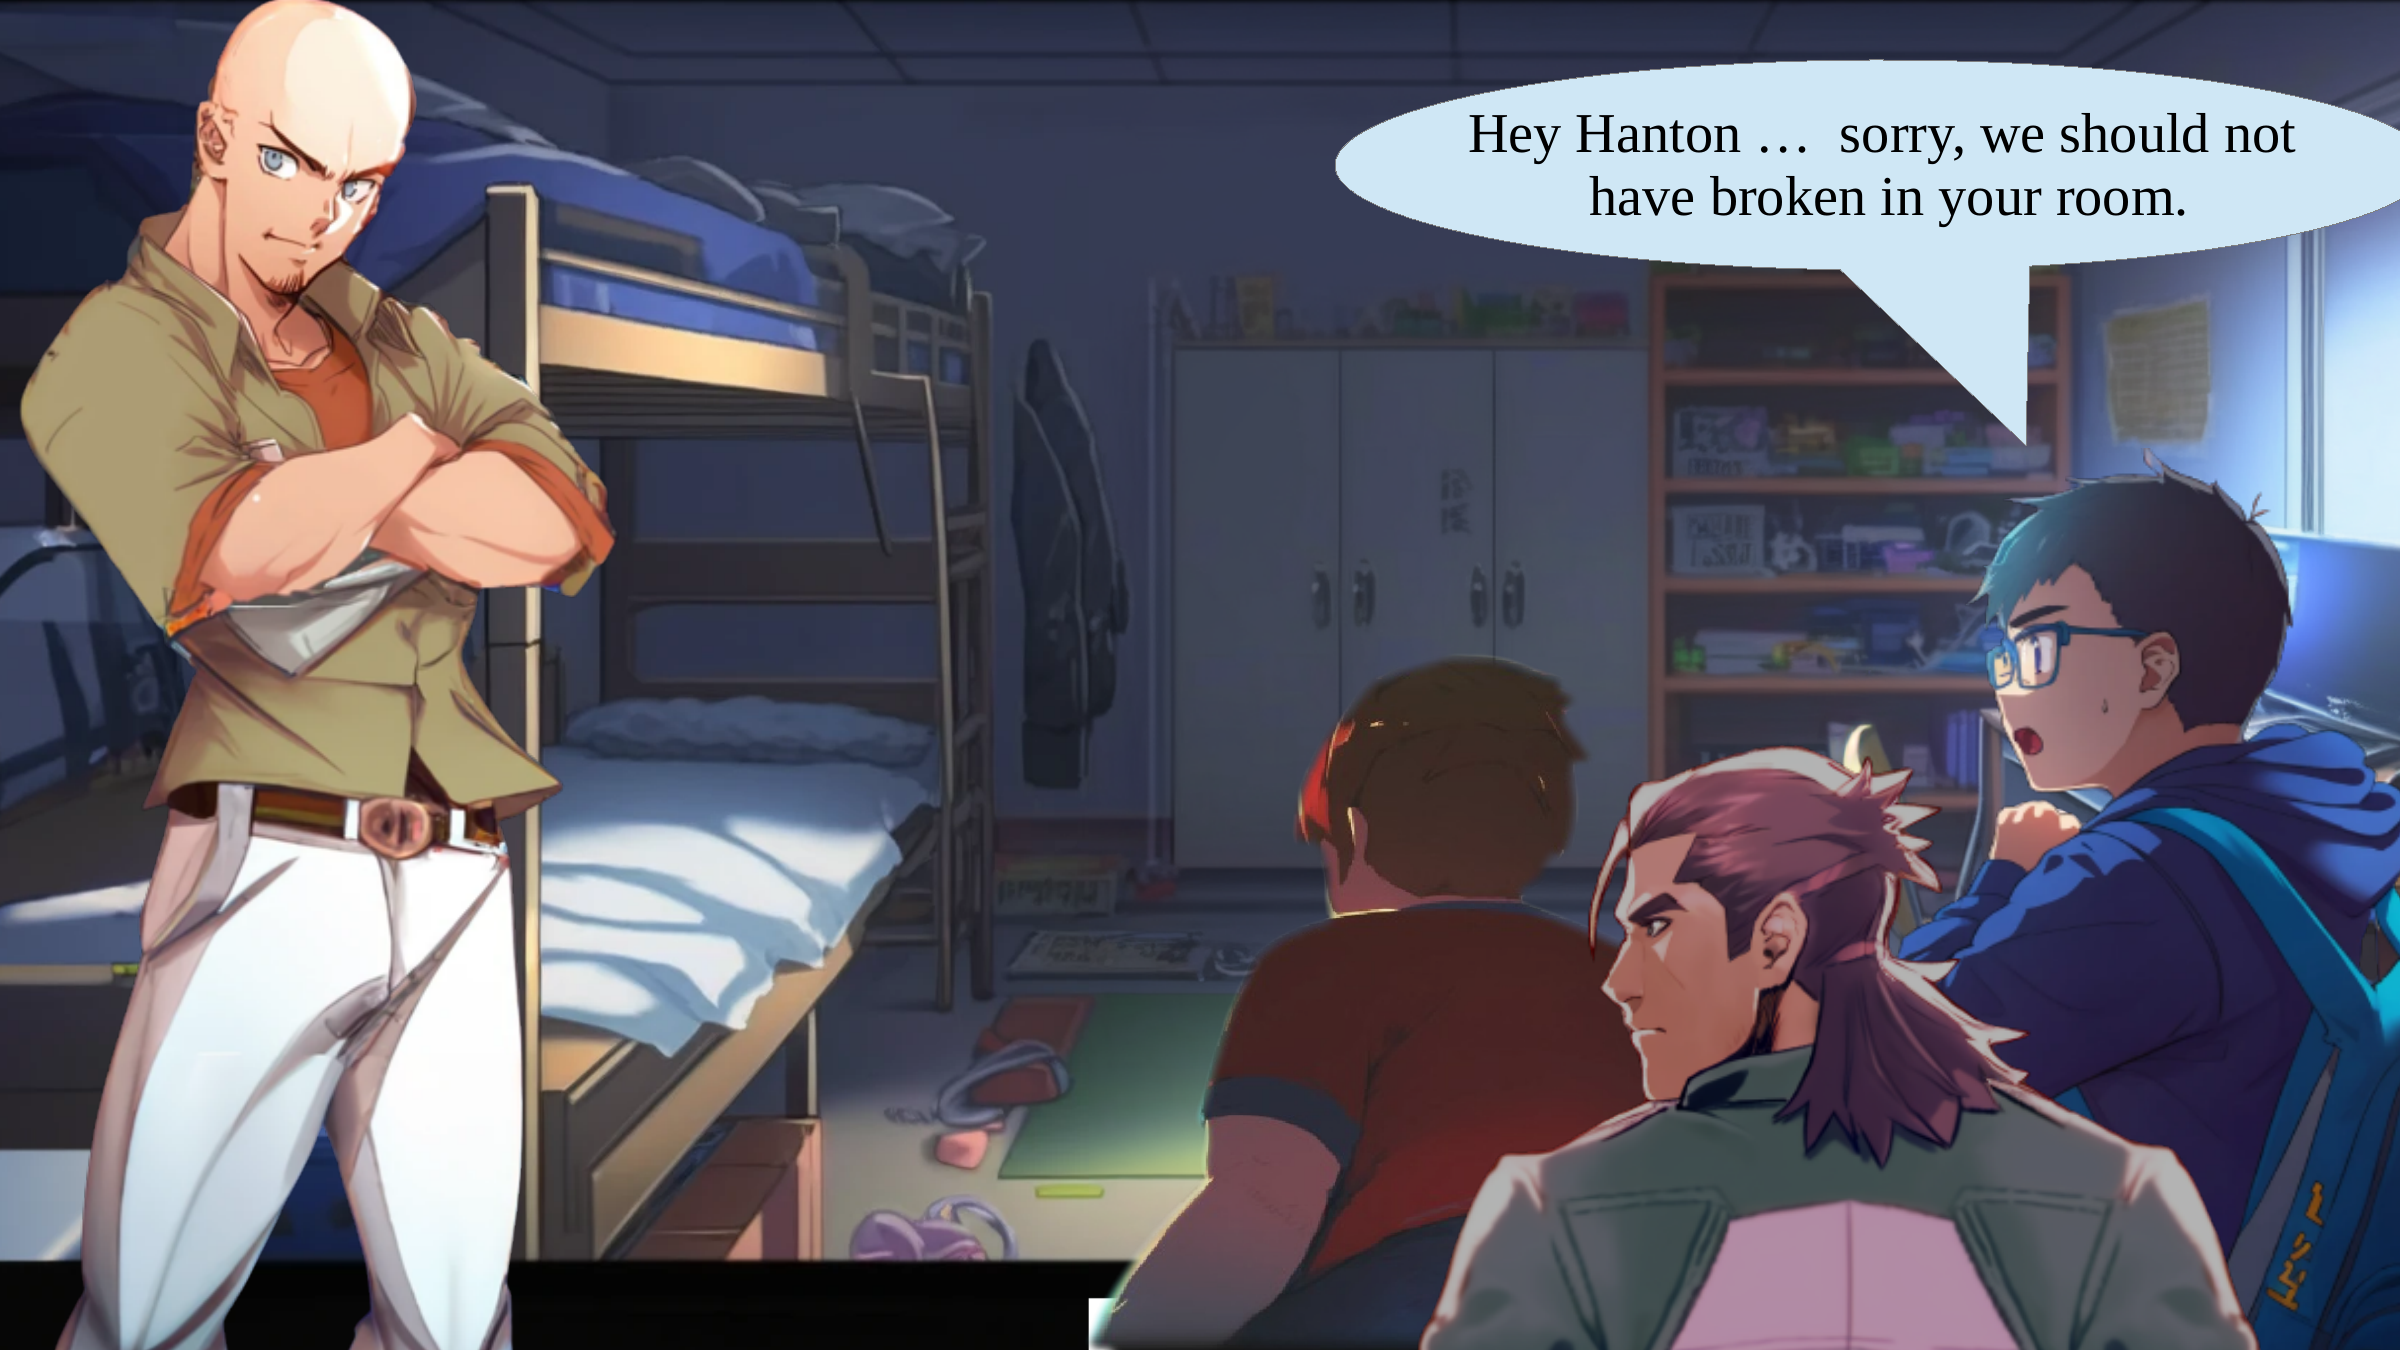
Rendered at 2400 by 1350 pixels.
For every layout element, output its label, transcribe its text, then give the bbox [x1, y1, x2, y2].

picture [0, 0, 2400, 1350]
text_box Hey Hanton … sorry, we should not have broken in your room. [1335, 59, 2400, 446]
